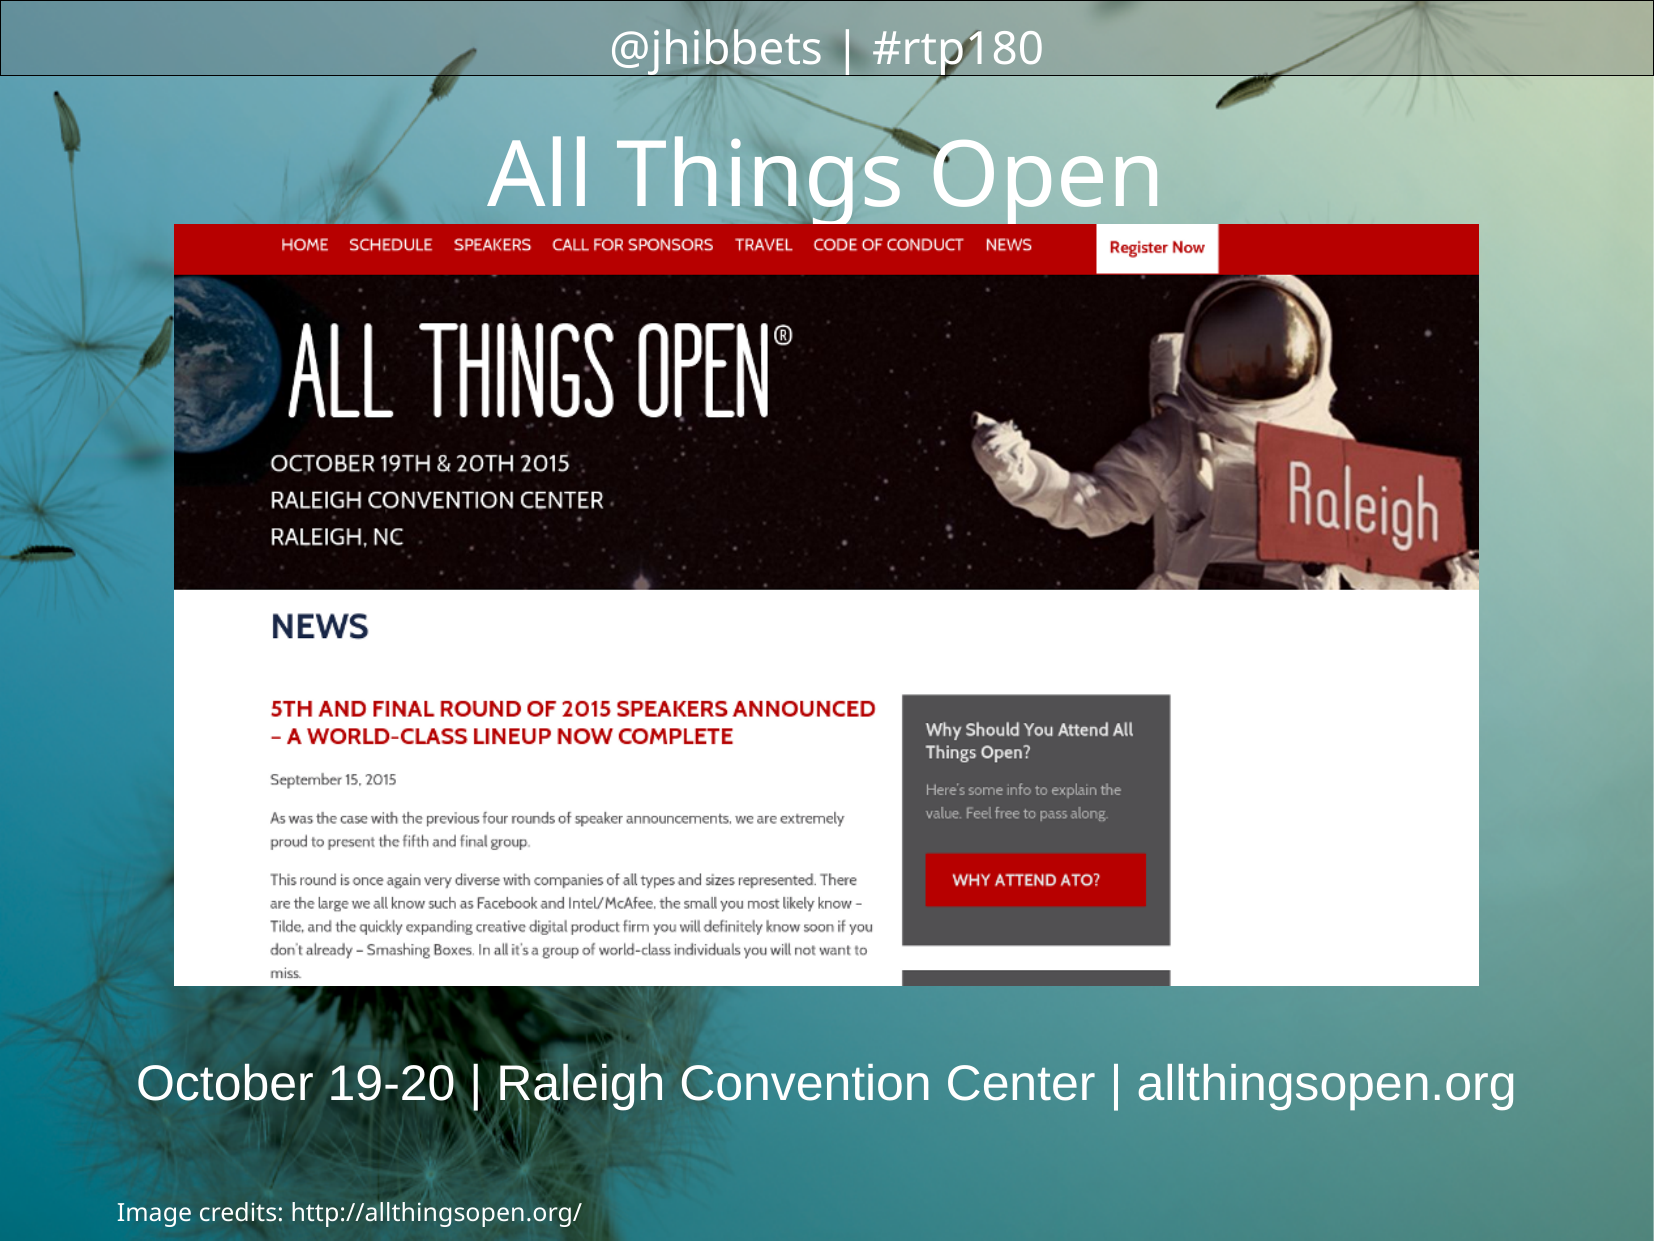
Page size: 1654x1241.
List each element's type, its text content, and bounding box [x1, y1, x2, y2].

text_box Image credits: http://allthingsopen.org/ [102, 1187, 1006, 1231]
text_box October 19-20 | Raleigh Convention Center | allthingsopen.org [121, 1047, 1533, 1118]
title All Things Open [82, 67, 1571, 275]
picture [0, 76, 1654, 1241]
